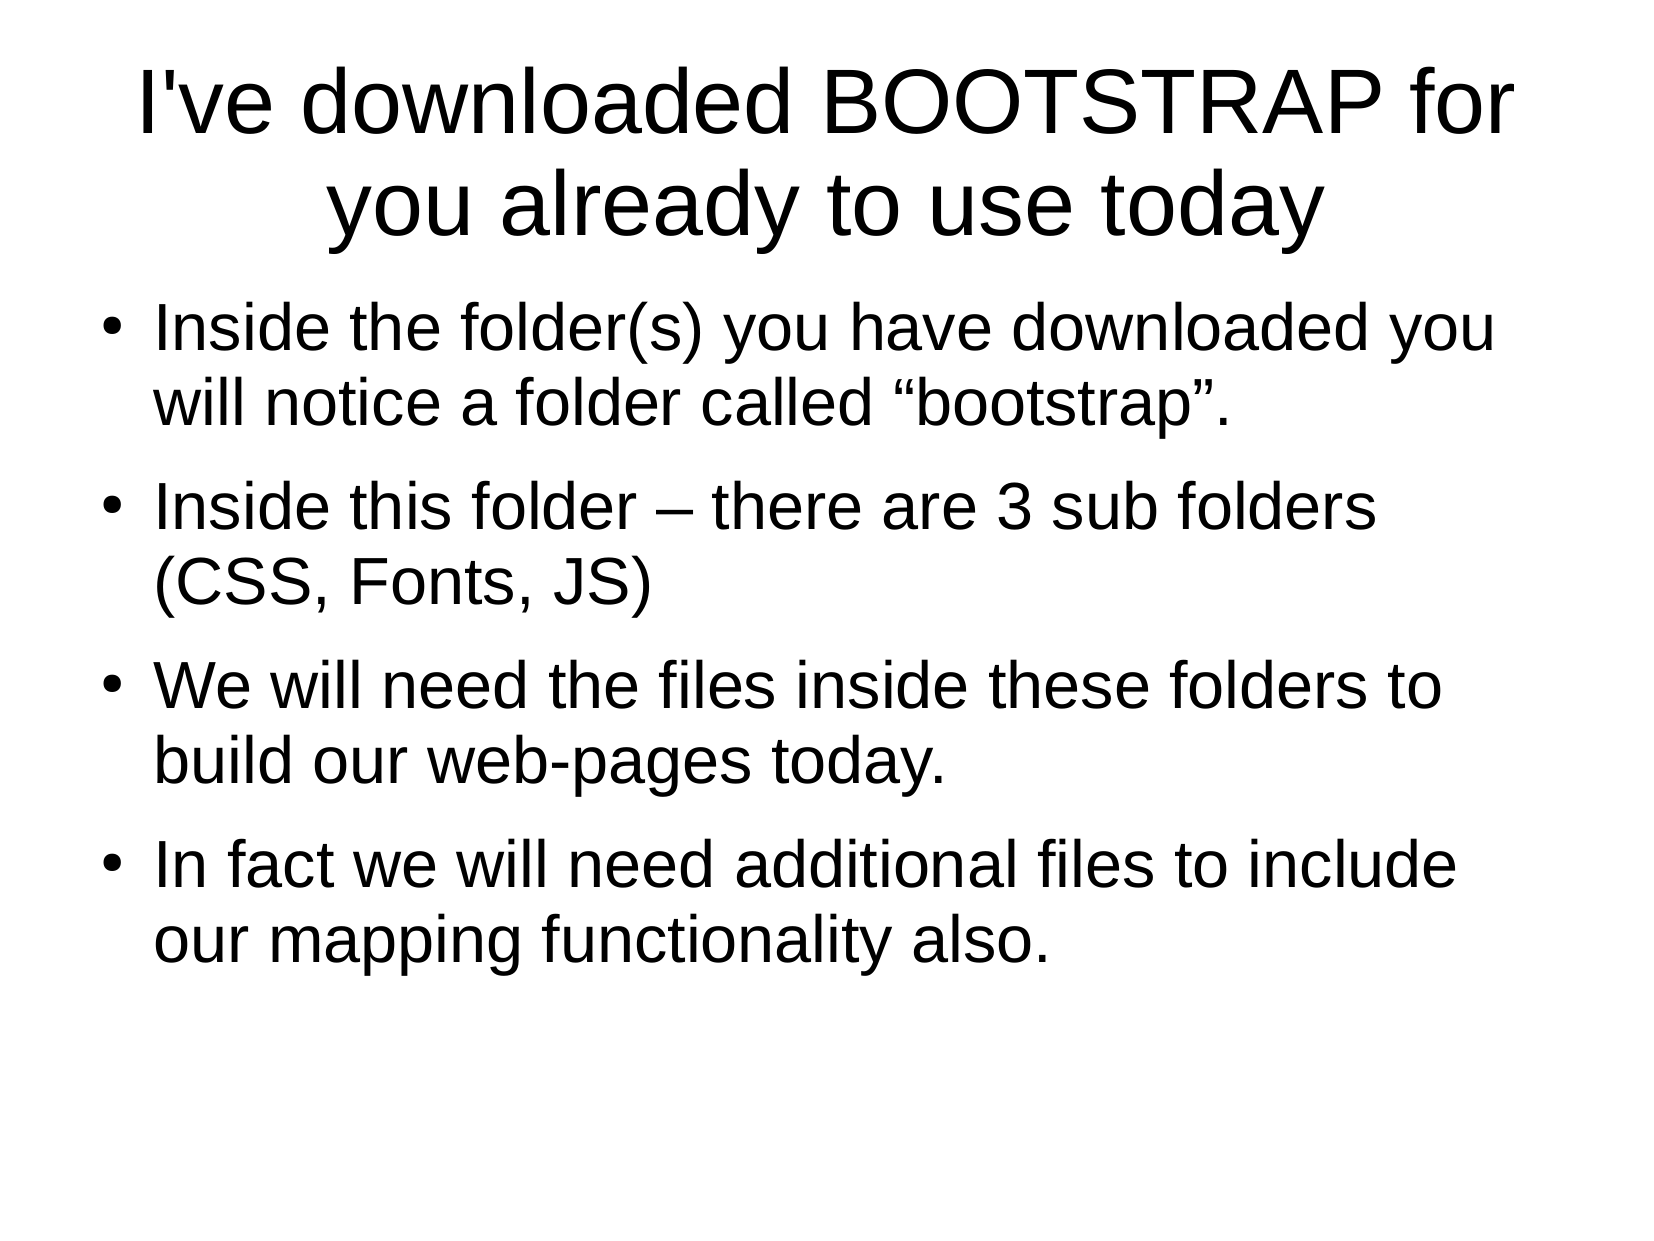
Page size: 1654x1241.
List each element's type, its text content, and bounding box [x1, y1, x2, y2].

title I've downloaded BOOTSTRAP for you already to use today [82, 49, 1571, 257]
list Inside the folder(s) you have downloaded you will notice a folder called “bootstrap”. Inside this folder – there are 3 sub folders (CSS, Fonts, JS) We will need the files inside these folders to build our web-pages today. In fact we will need additional files to include our mapping functionality also. [82, 290, 1571, 1010]
